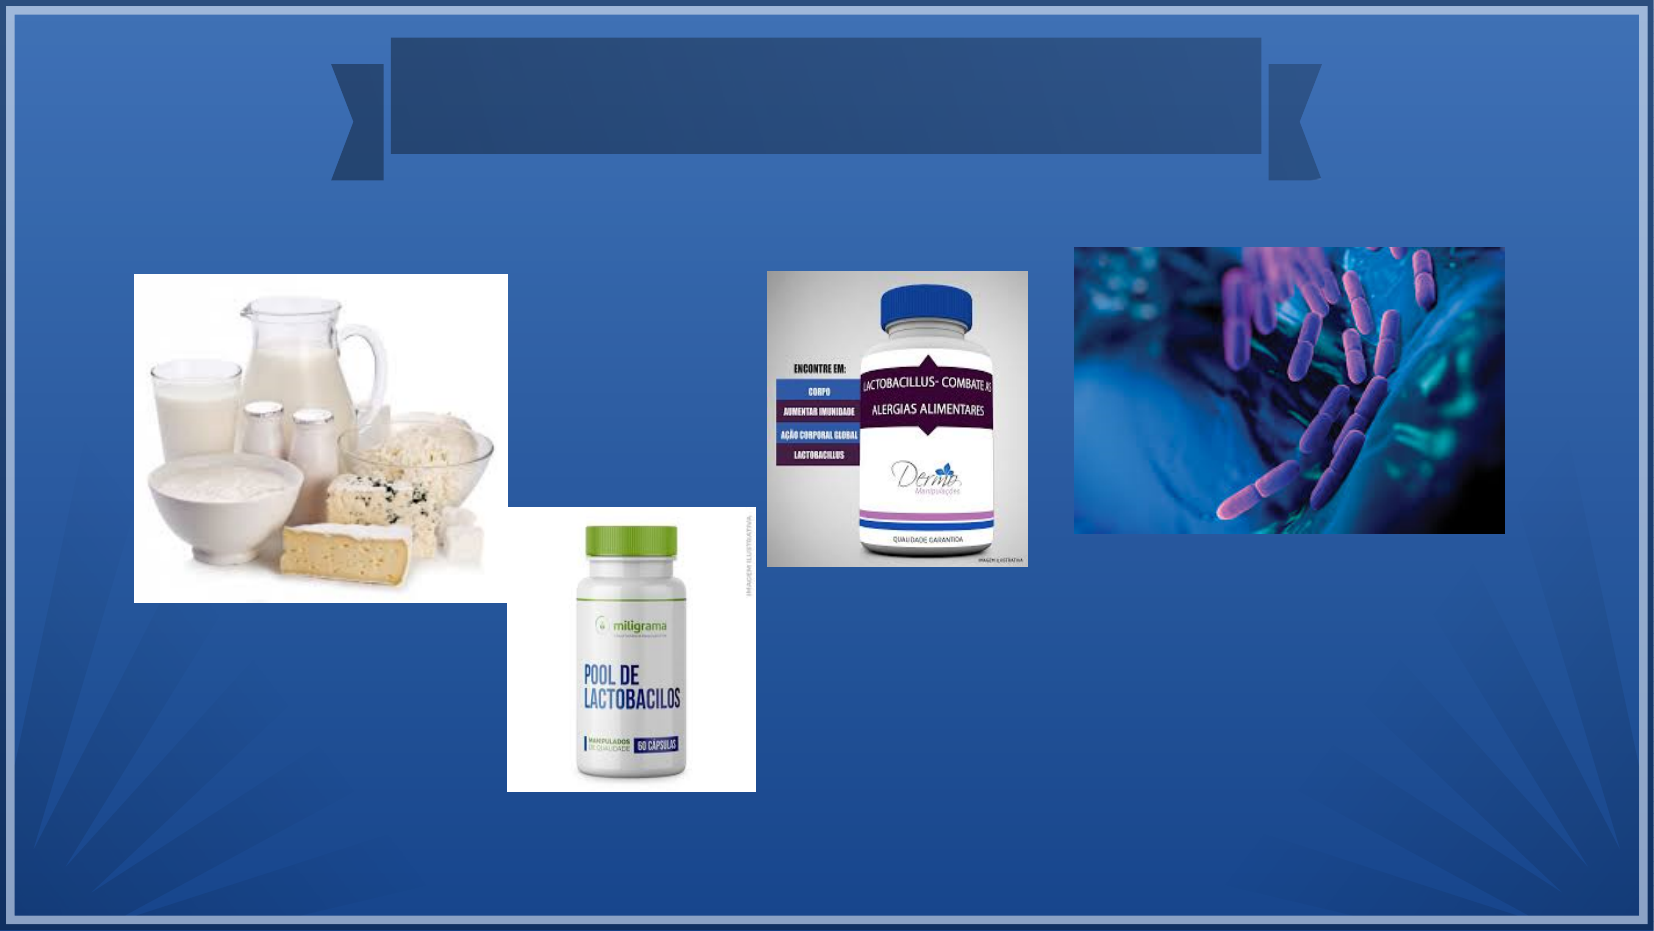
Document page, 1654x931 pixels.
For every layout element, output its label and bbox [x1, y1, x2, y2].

picture [767, 271, 1028, 567]
picture [134, 274, 756, 792]
picture [1074, 247, 1505, 534]
